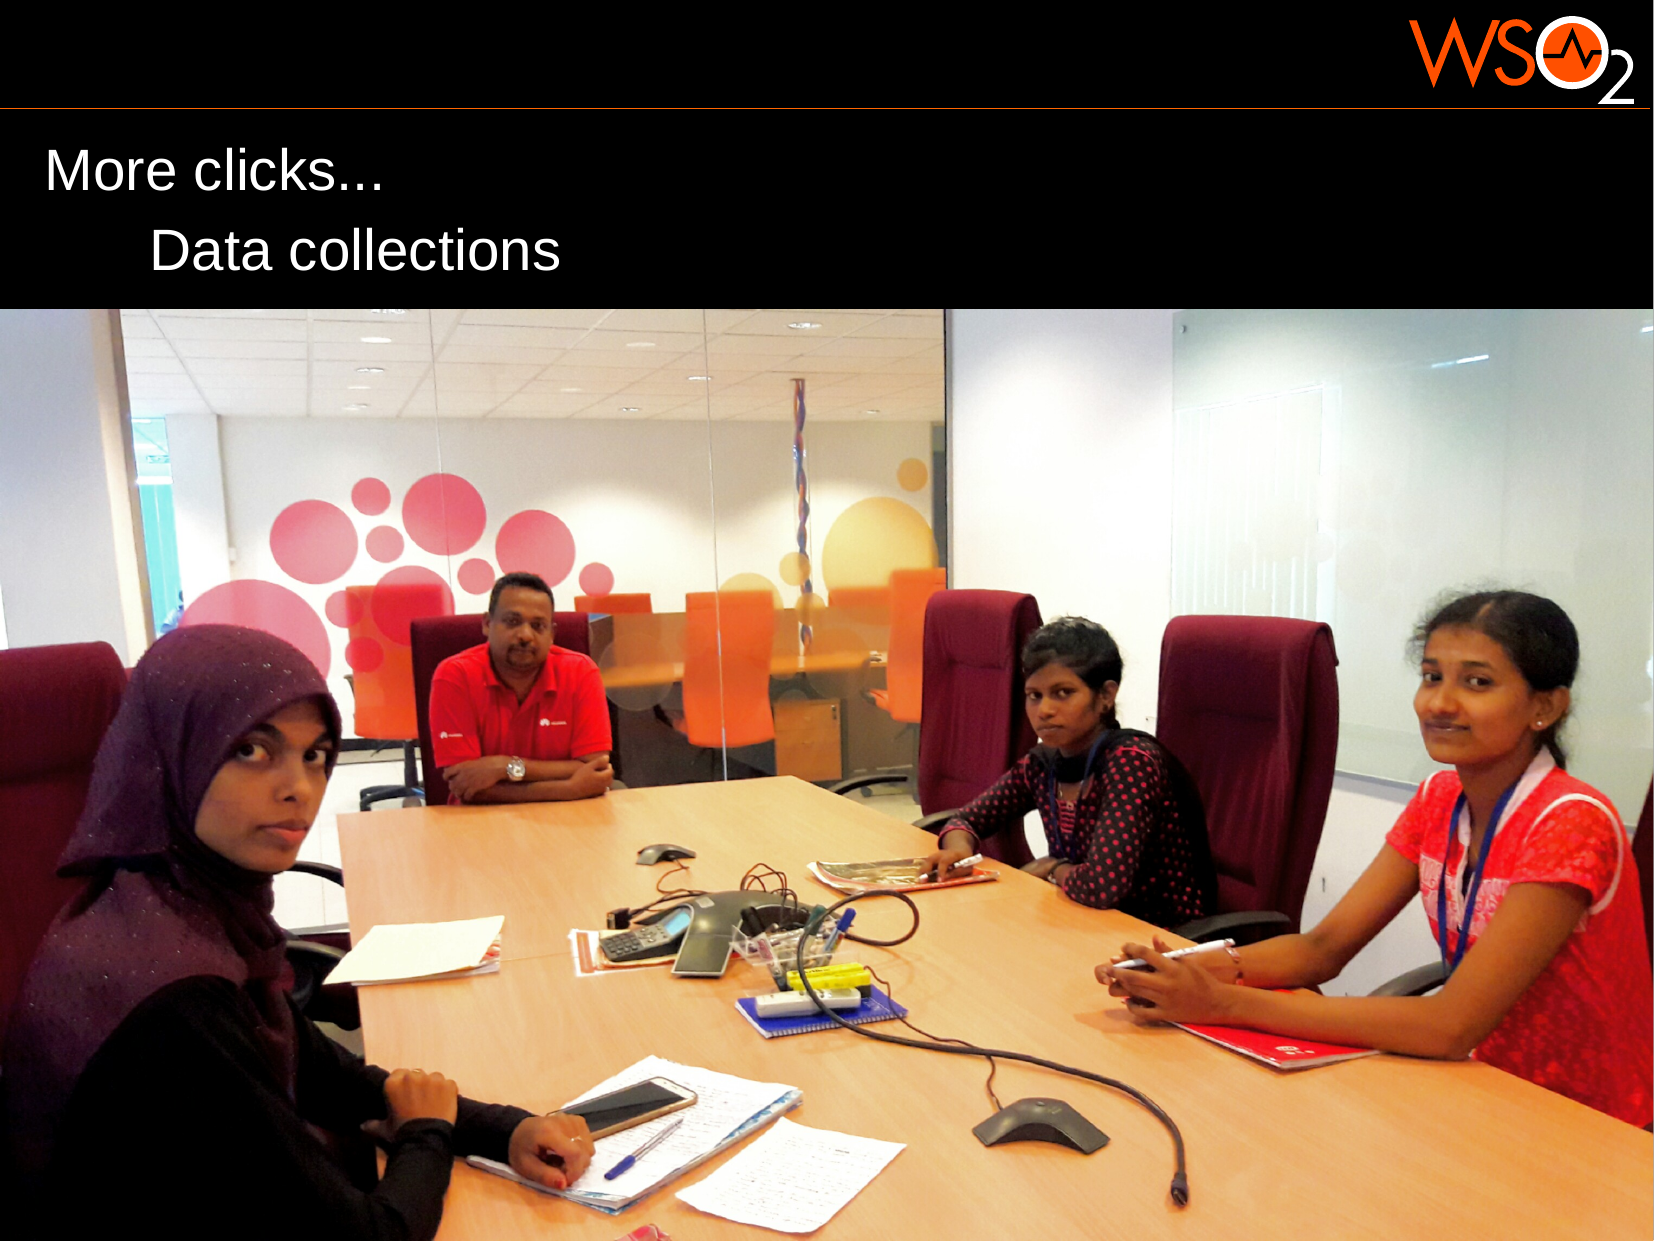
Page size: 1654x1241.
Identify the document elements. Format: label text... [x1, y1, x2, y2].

text_box Data collections [135, 210, 631, 290]
picture [1407, 15, 1636, 106]
text_box More clicks... [30, 130, 421, 211]
picture [0, 309, 1654, 1241]
